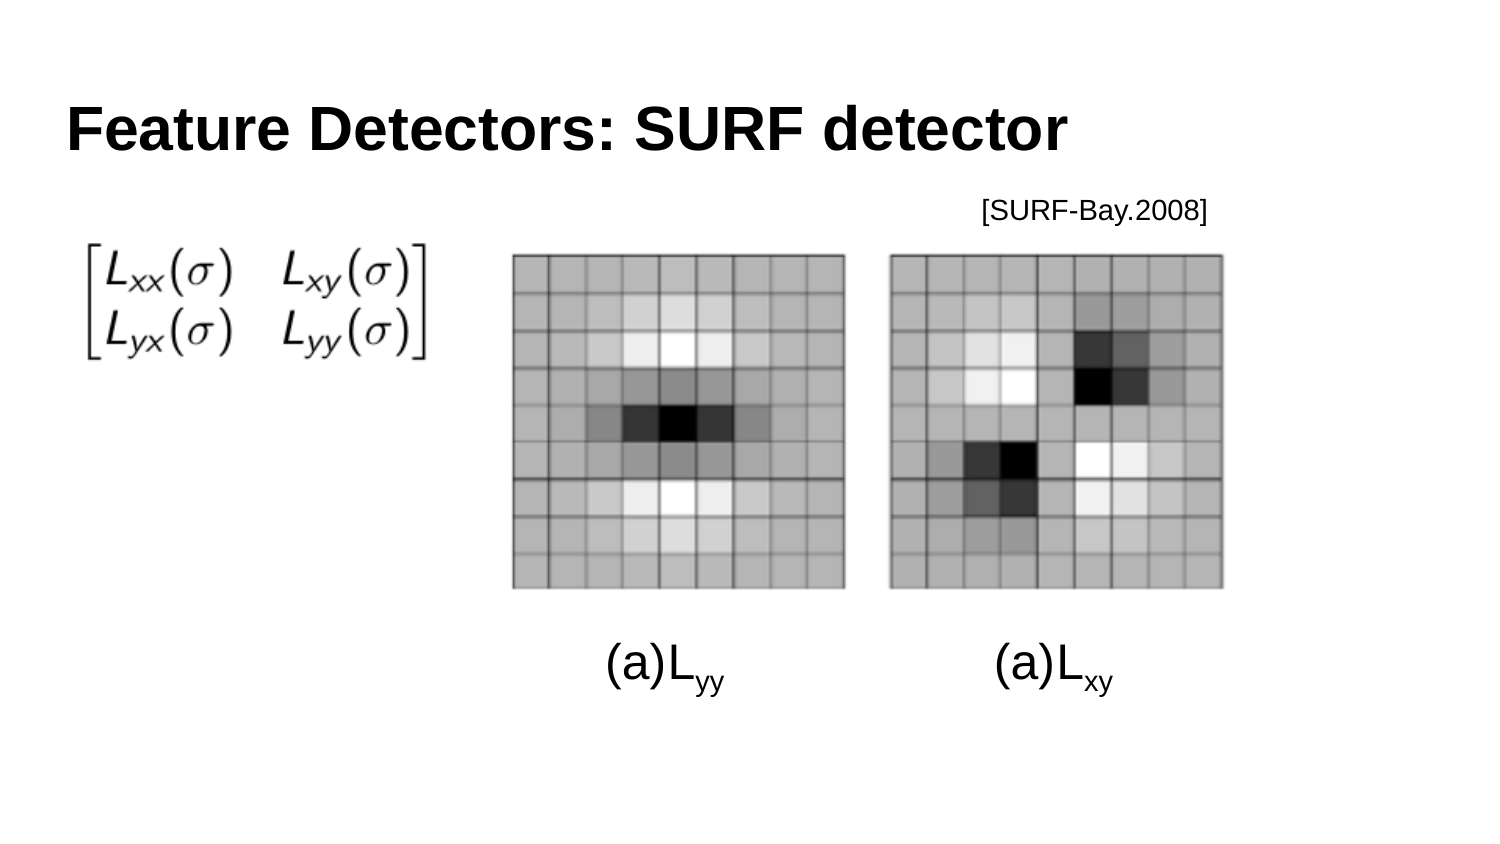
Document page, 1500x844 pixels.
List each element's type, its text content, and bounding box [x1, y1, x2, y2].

picture [79, 209, 443, 393]
text_box Lyy [577, 614, 753, 722]
text_box [SURF-Bay.2008] [966, 176, 1272, 264]
text_box Lxy [966, 614, 1142, 722]
title Feature Detectors: SURF detector [51, 72, 1449, 167]
picture [489, 229, 1241, 615]
